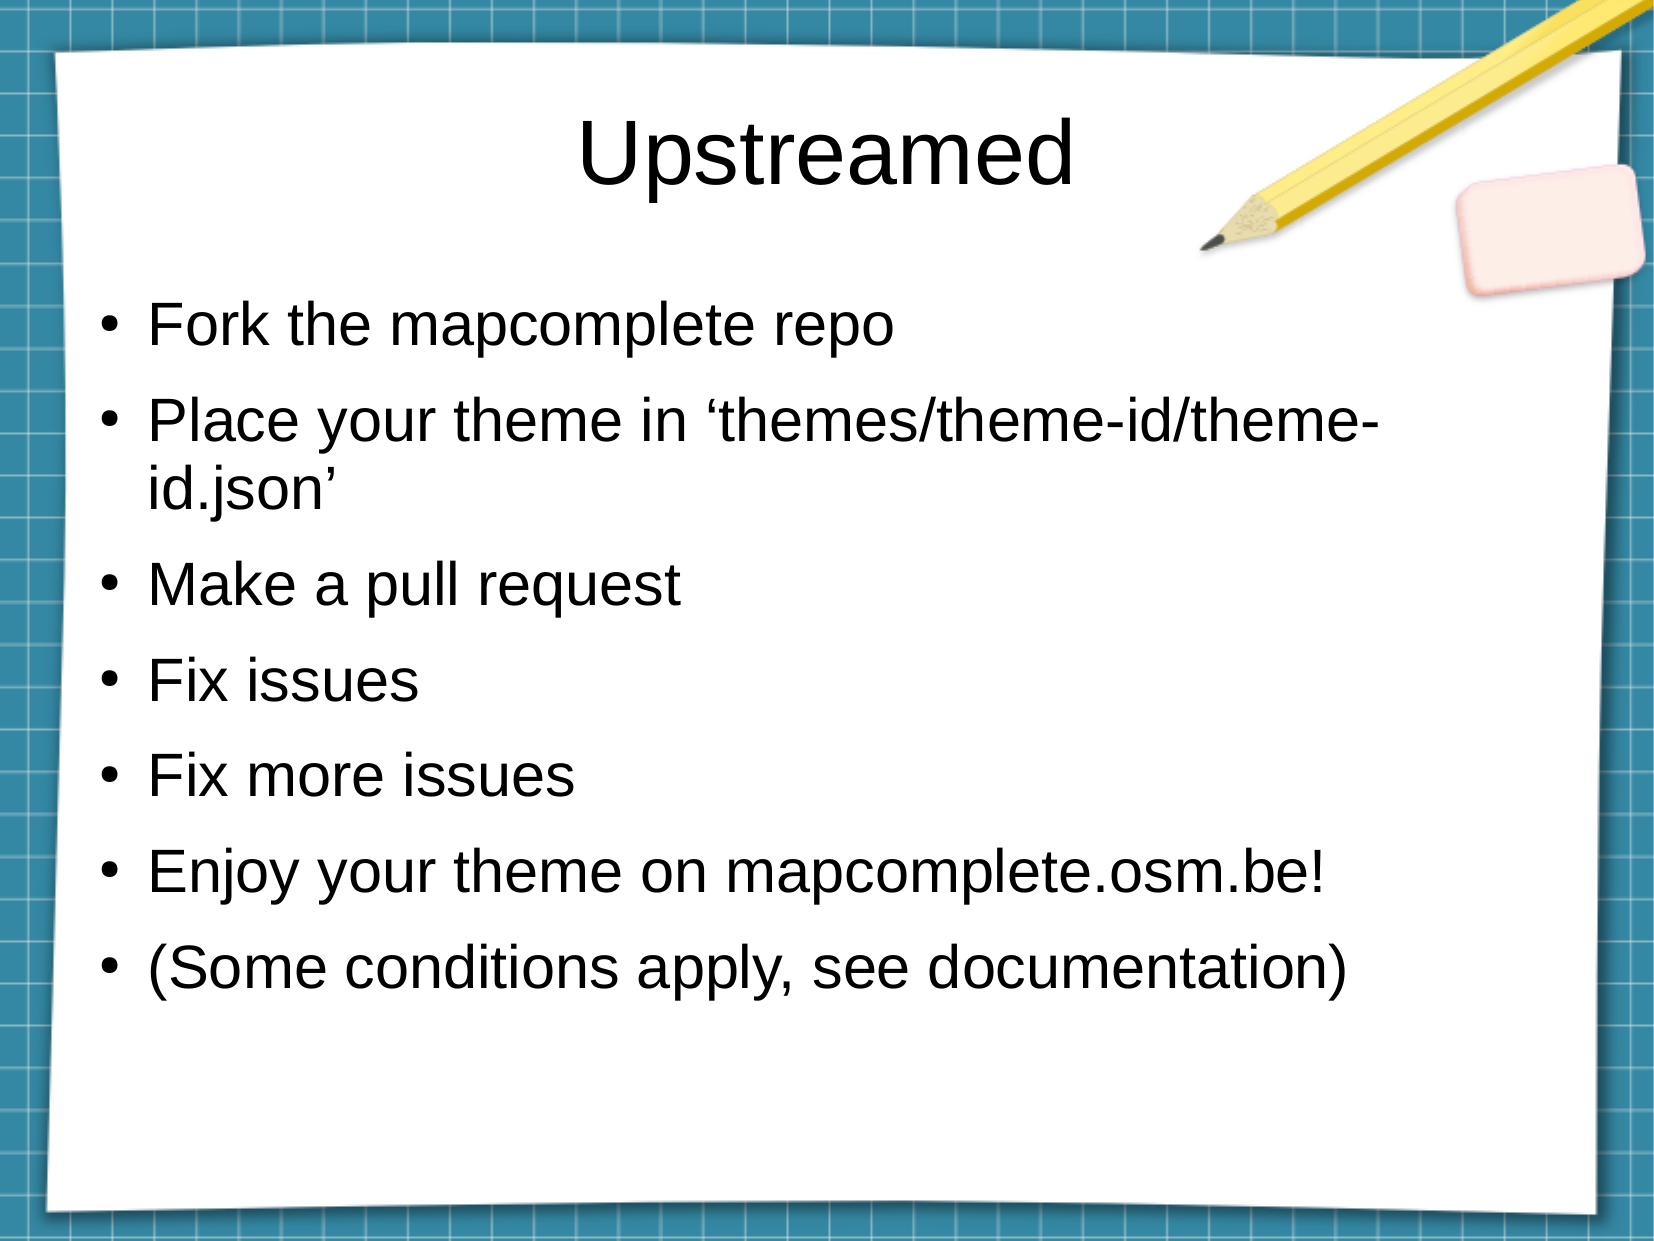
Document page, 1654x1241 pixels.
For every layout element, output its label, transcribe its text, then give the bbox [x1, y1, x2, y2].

list Fork the mapcomplete repo Place your theme in ‘themes/theme-id/theme-id.json’ Make a pull request Fix issues Fix more issues Enjoy your theme on mapcomplete.osm.be! (Some conditions apply, see documentation) [82, 290, 1571, 1010]
title Upstreamed [82, 49, 1571, 257]
picture [0, 0, 1654, 1241]
